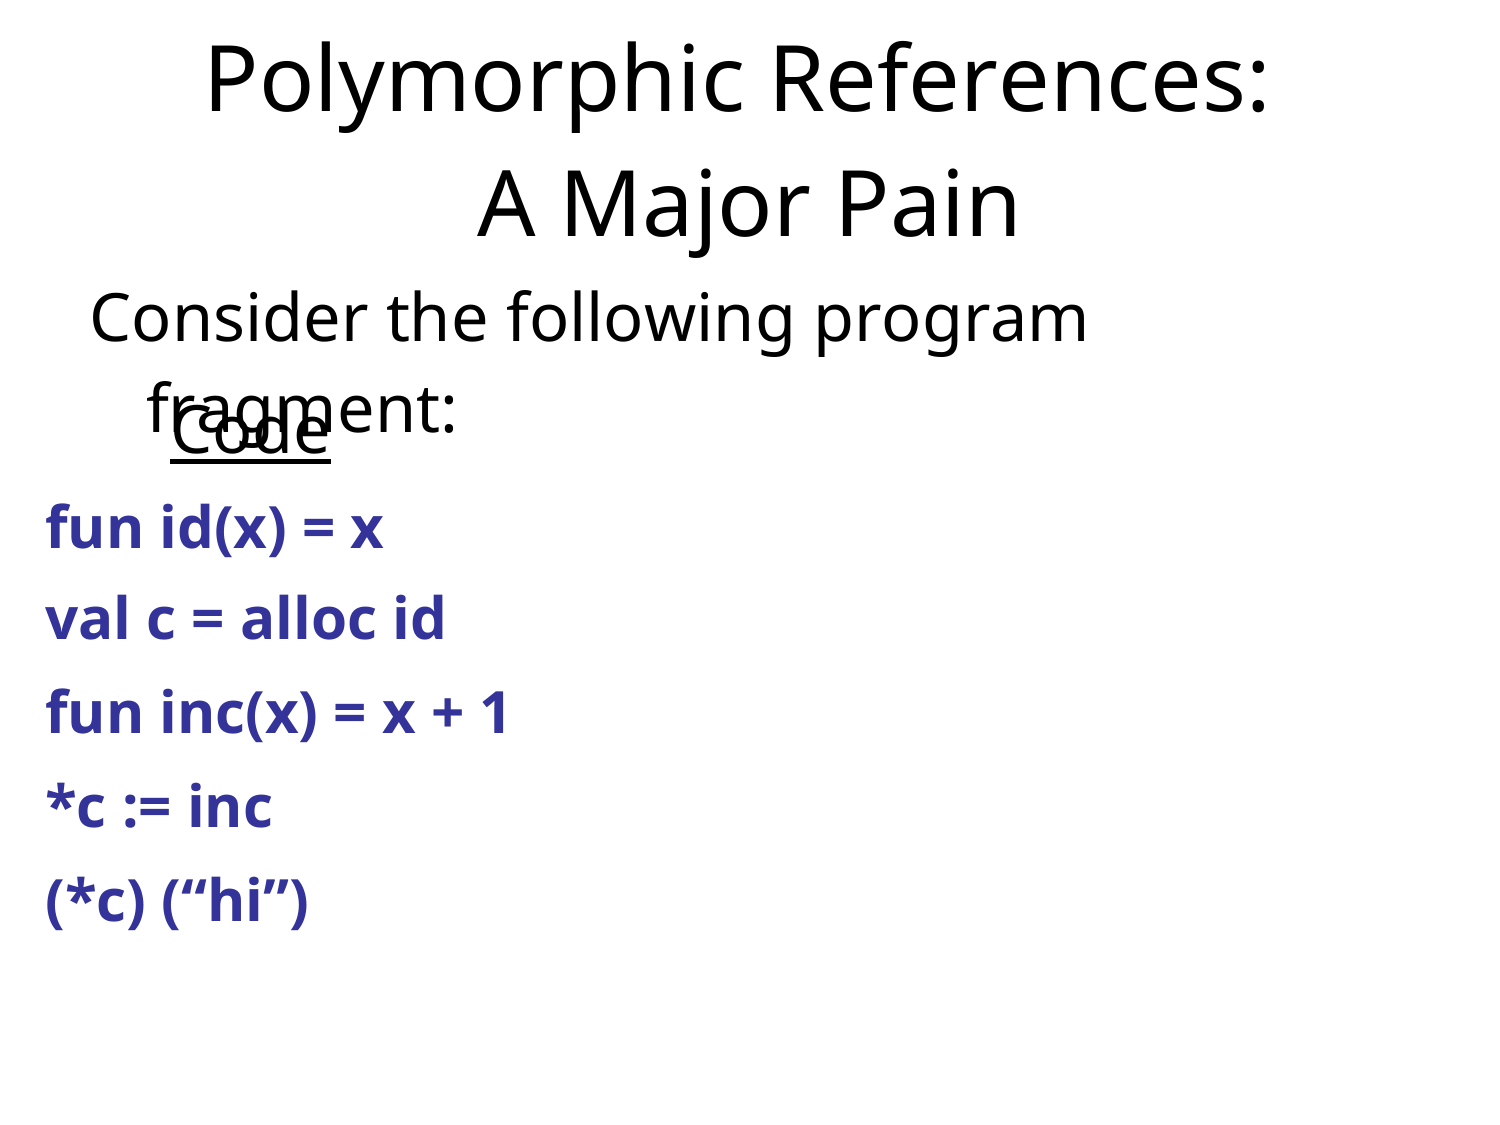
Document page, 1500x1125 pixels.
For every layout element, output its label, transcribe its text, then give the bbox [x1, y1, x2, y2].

text_box Code fun id(x) = x val c = alloc id fun inc(x) = x + 1 *c := inc (*c) (“hi”) [0, 374, 1500, 938]
list Consider the following program fragment: [75, 262, 1426, 374]
title Polymorphic References: A Major Pain [75, 24, 1426, 254]
